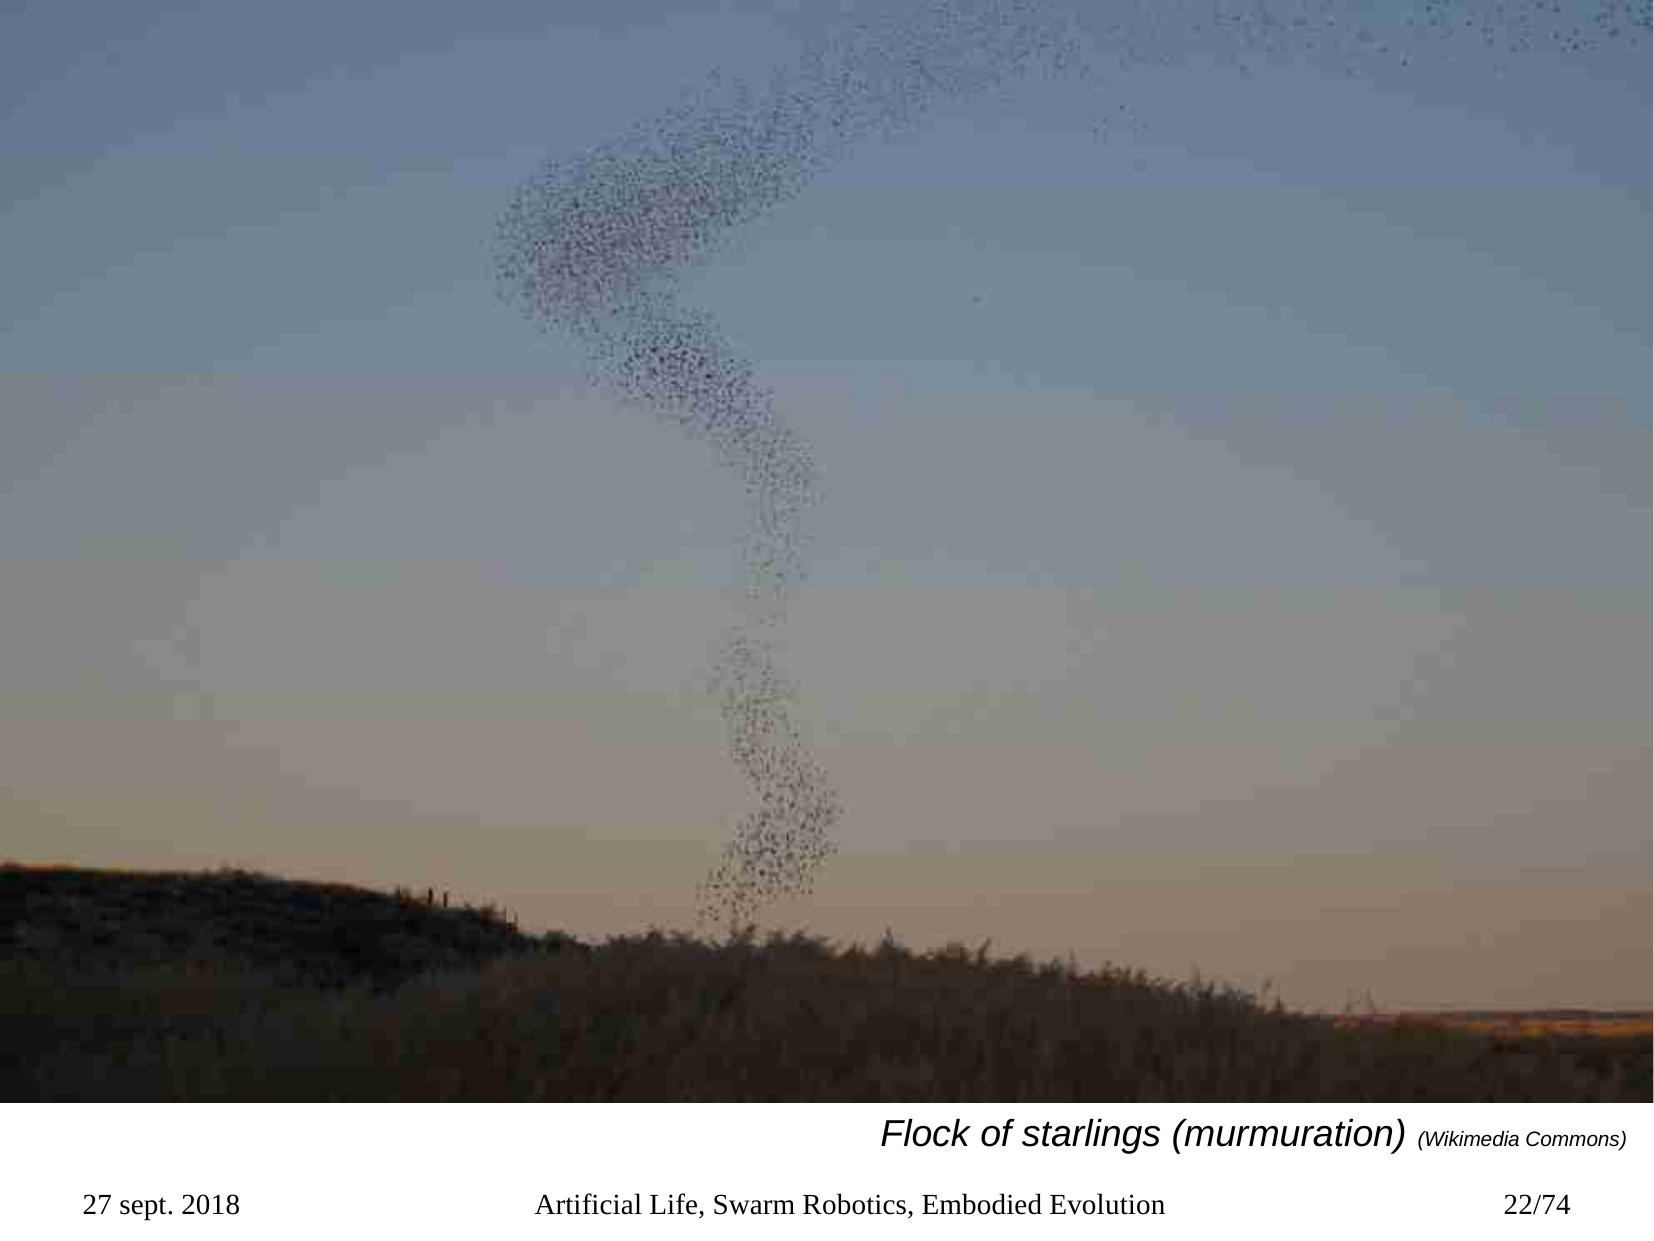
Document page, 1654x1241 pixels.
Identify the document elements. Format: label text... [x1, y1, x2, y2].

text_box Flock of starlings (murmuration) (Wikimedia Commons) [177, 1105, 1642, 1163]
picture [0, 0, 1654, 1103]
